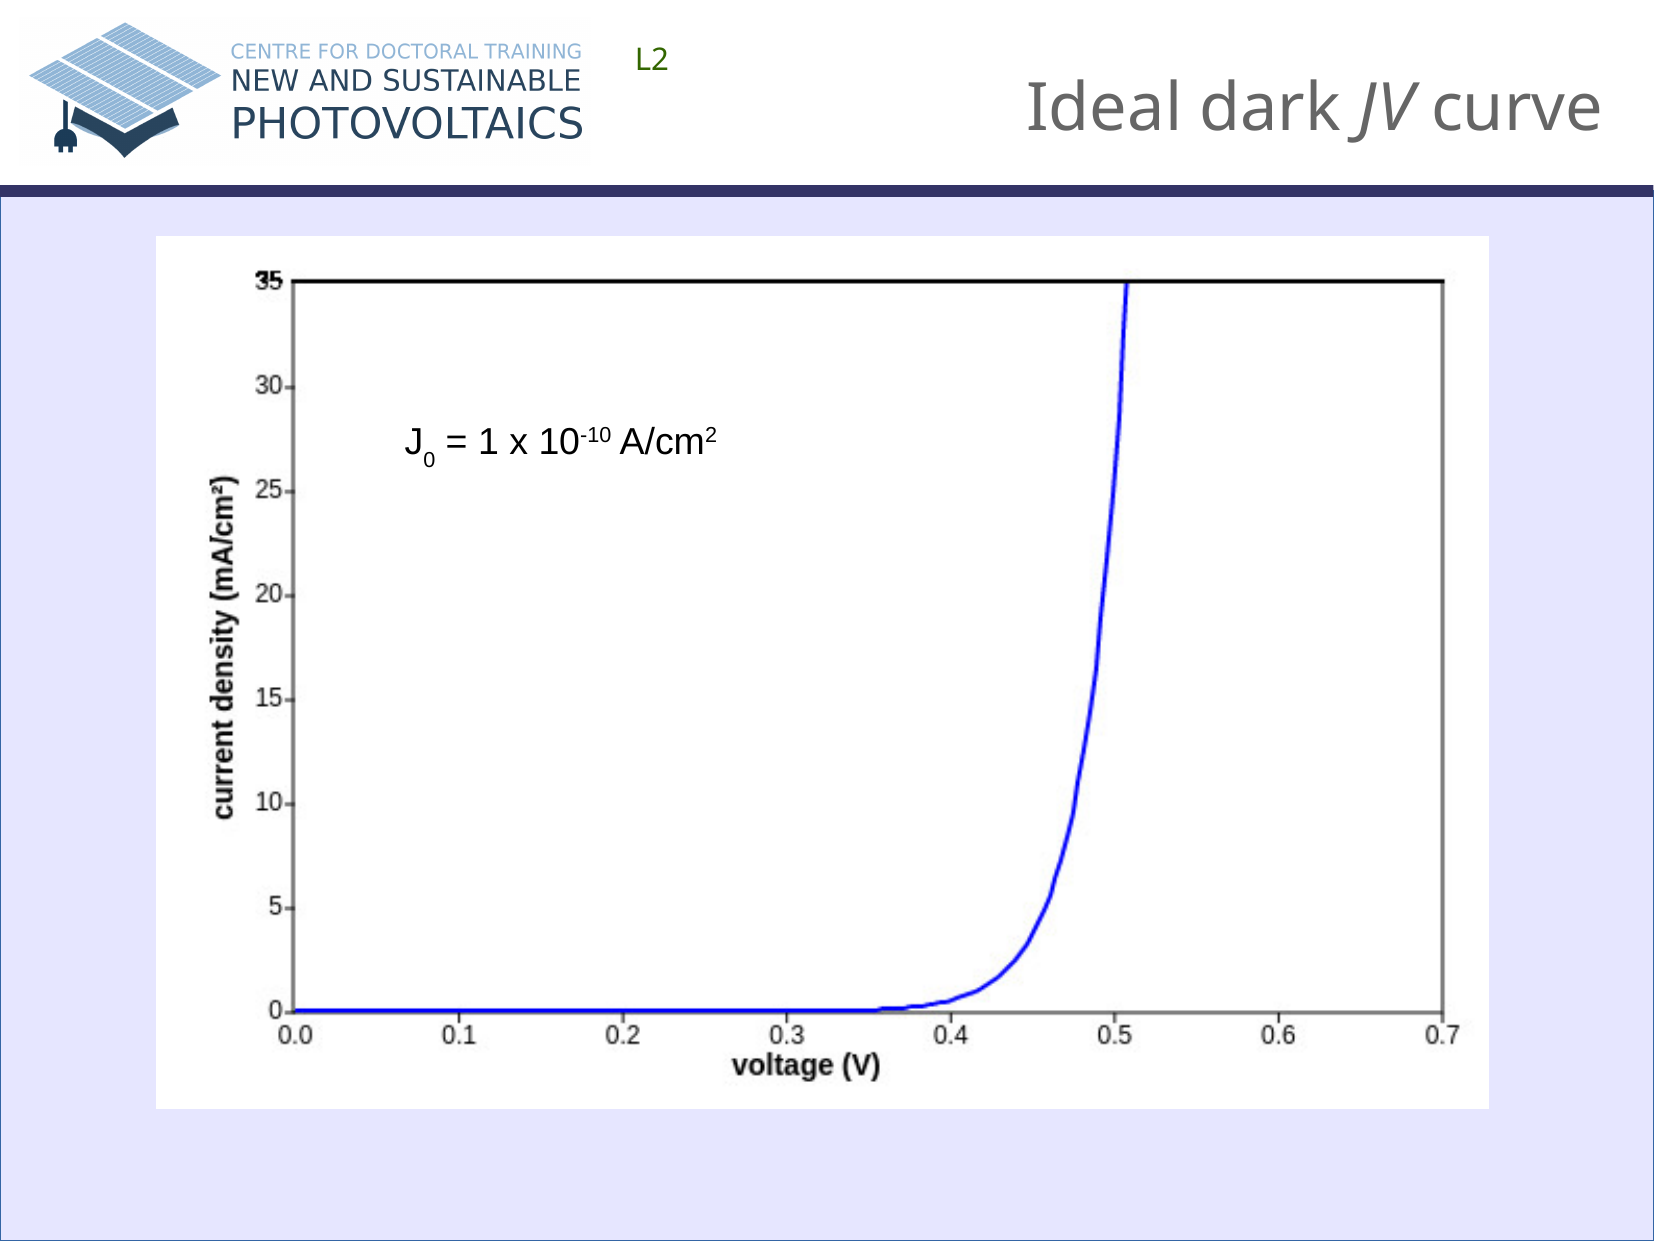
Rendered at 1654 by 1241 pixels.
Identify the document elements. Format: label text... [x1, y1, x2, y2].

picture [19, 17, 591, 166]
text_box L2 [620, 29, 880, 80]
text_box Ideal dark JV curve [767, 51, 1619, 142]
text_box J0 = 1 x 10-10 A/cm2 [389, 413, 1075, 480]
text_box [0, 197, 1654, 1241]
picture [156, 236, 1489, 1110]
